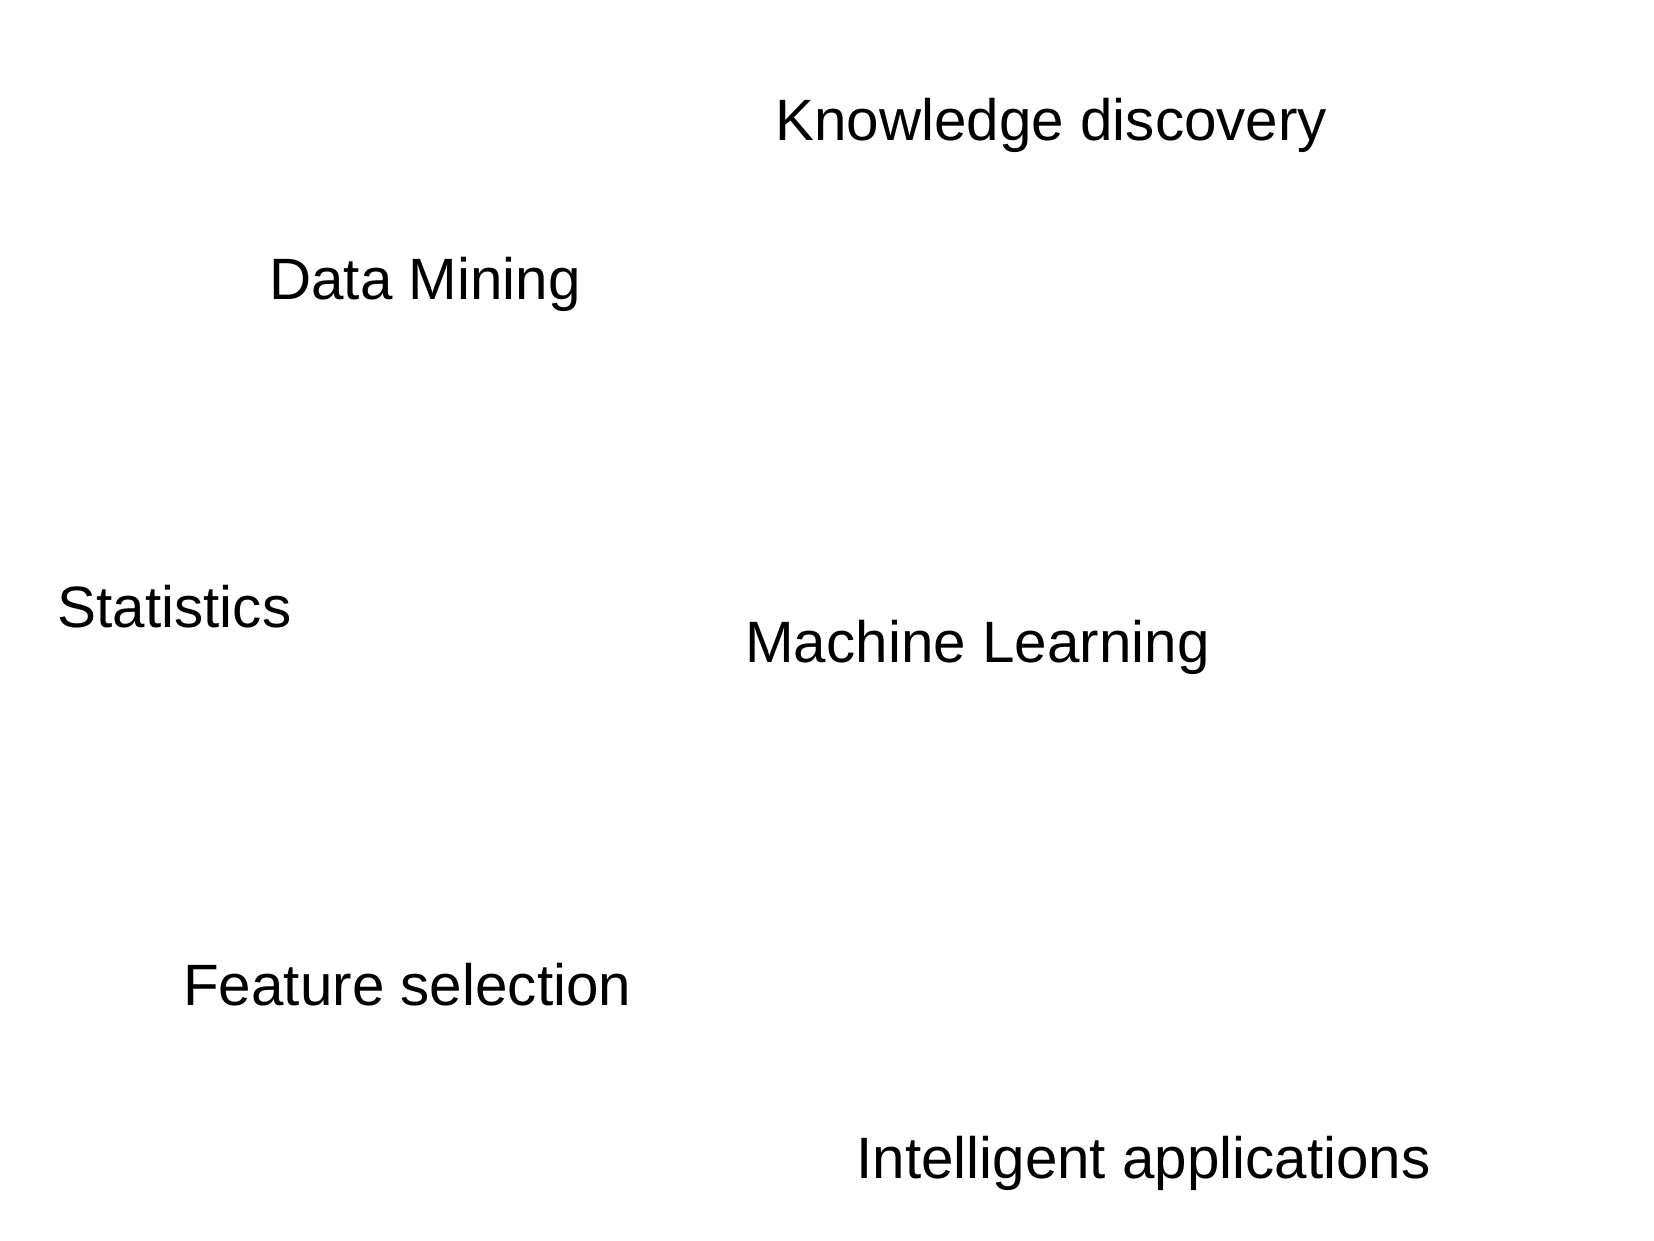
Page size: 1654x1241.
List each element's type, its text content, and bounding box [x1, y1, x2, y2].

text_box Machine Learning [730, 602, 1226, 683]
text_box Statistics [42, 567, 307, 647]
text_box Intelligent applications [841, 1118, 1447, 1199]
text_box Knowledge discovery [761, 80, 1343, 161]
text_box Data Mining [254, 239, 596, 320]
text_box Feature selection [168, 945, 647, 1025]
